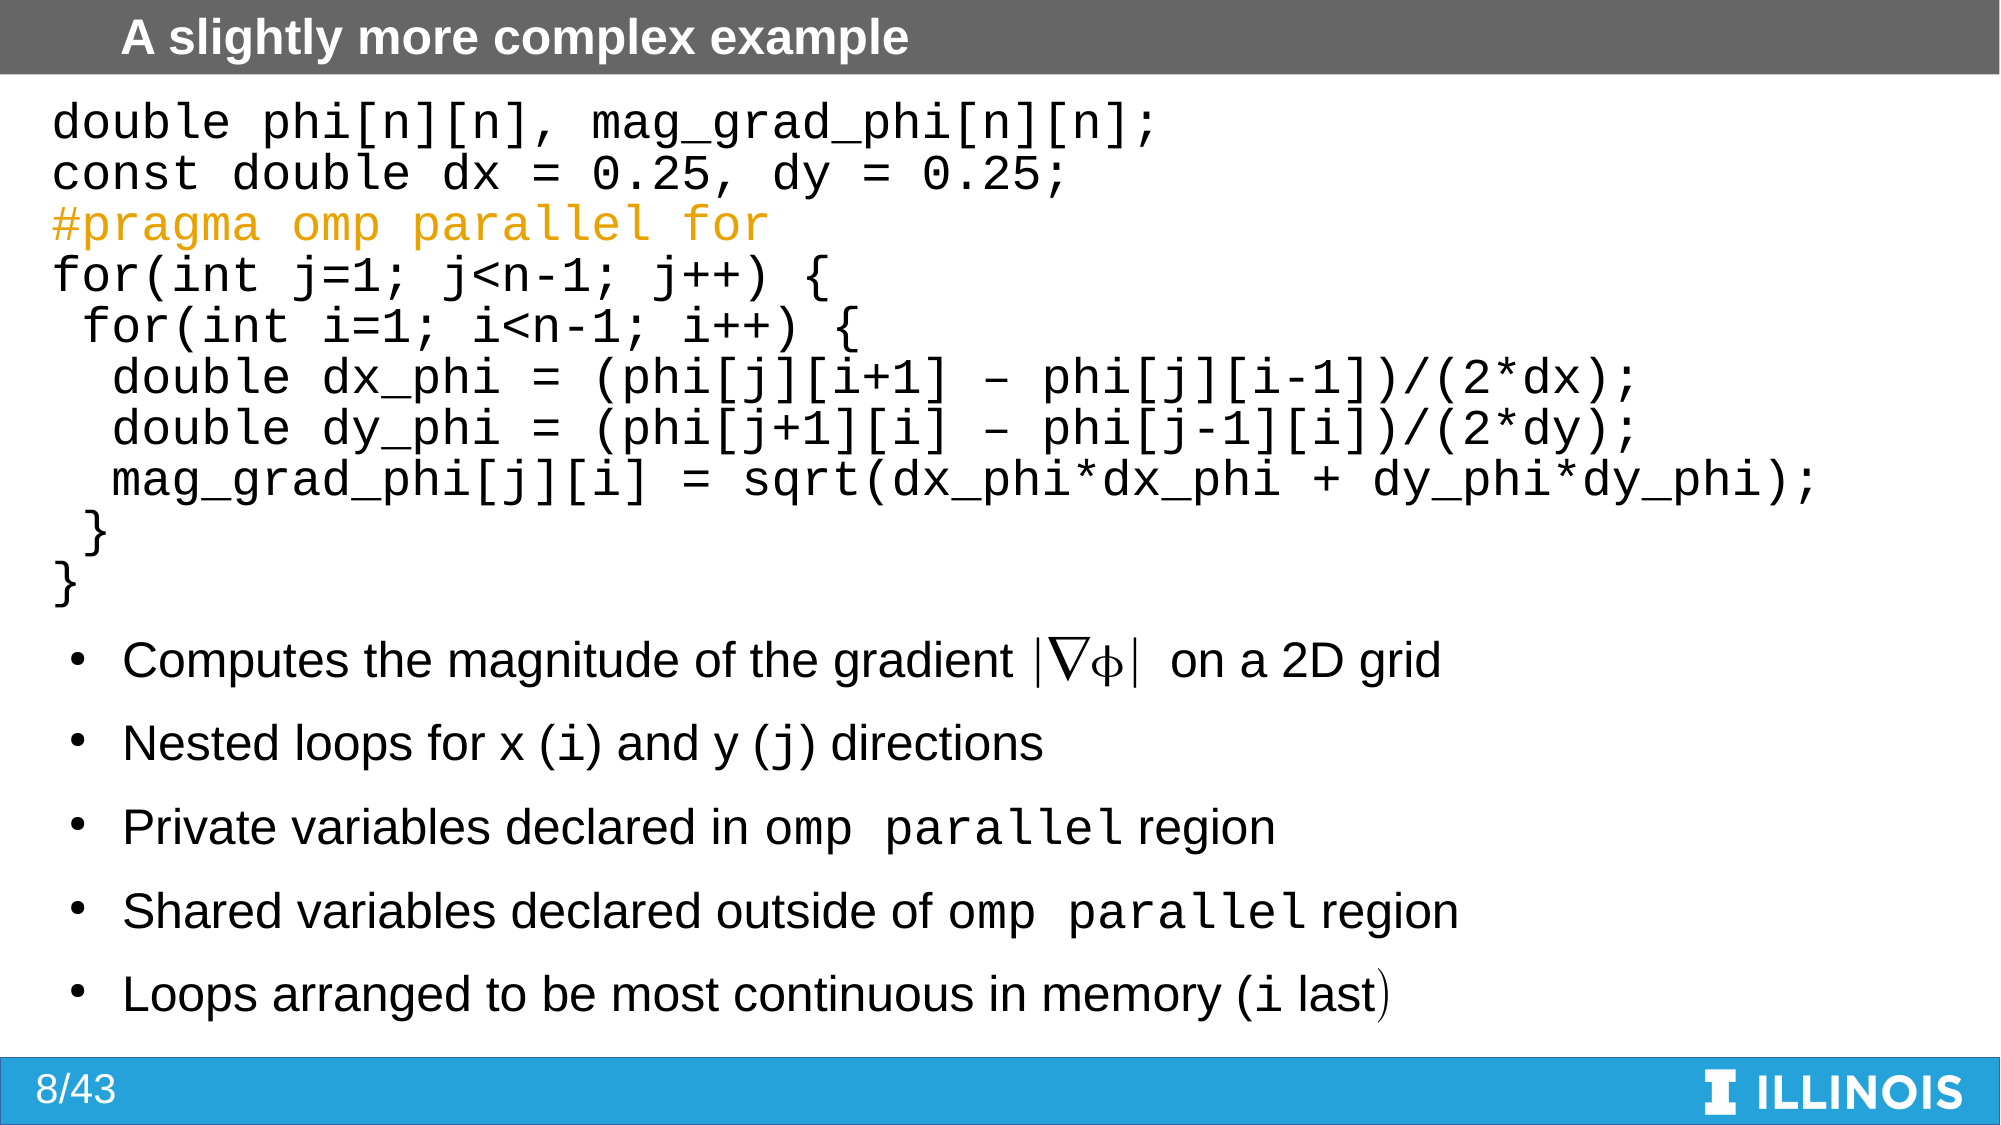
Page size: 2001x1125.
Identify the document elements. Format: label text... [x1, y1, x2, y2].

list double phi[n][n], mag_grad_phi[n][n]; const double dx = 0.25, dy = 0.25; #pragma omp parallel for for(int j=1; j<n-1; j++) { for(int i=1; i<n-1; i++) { double dx_phi = (phi[j][i+1] – phi[j][i-1])/(2*dx); double dy_phi = (phi[j+1][i] – phi[j-1][i])/(2*dy); mag_grad_phi[j][i] = sqrt(dx_phi*dx_phi + dy_phi*dy_phi); } } Computes the magnitude of the gradient |∇| on a 2D grid Nested loops for x (i) and y (j) directions Private variables declared in omp parallel region Shared variables declared outside of omp parallel region Loops arranged to be most continuous in memory (i last) [51, 97, 1949, 1058]
picture [1705, 1069, 1962, 1115]
title A slightly more complex example [0, 0, 2000, 75]
